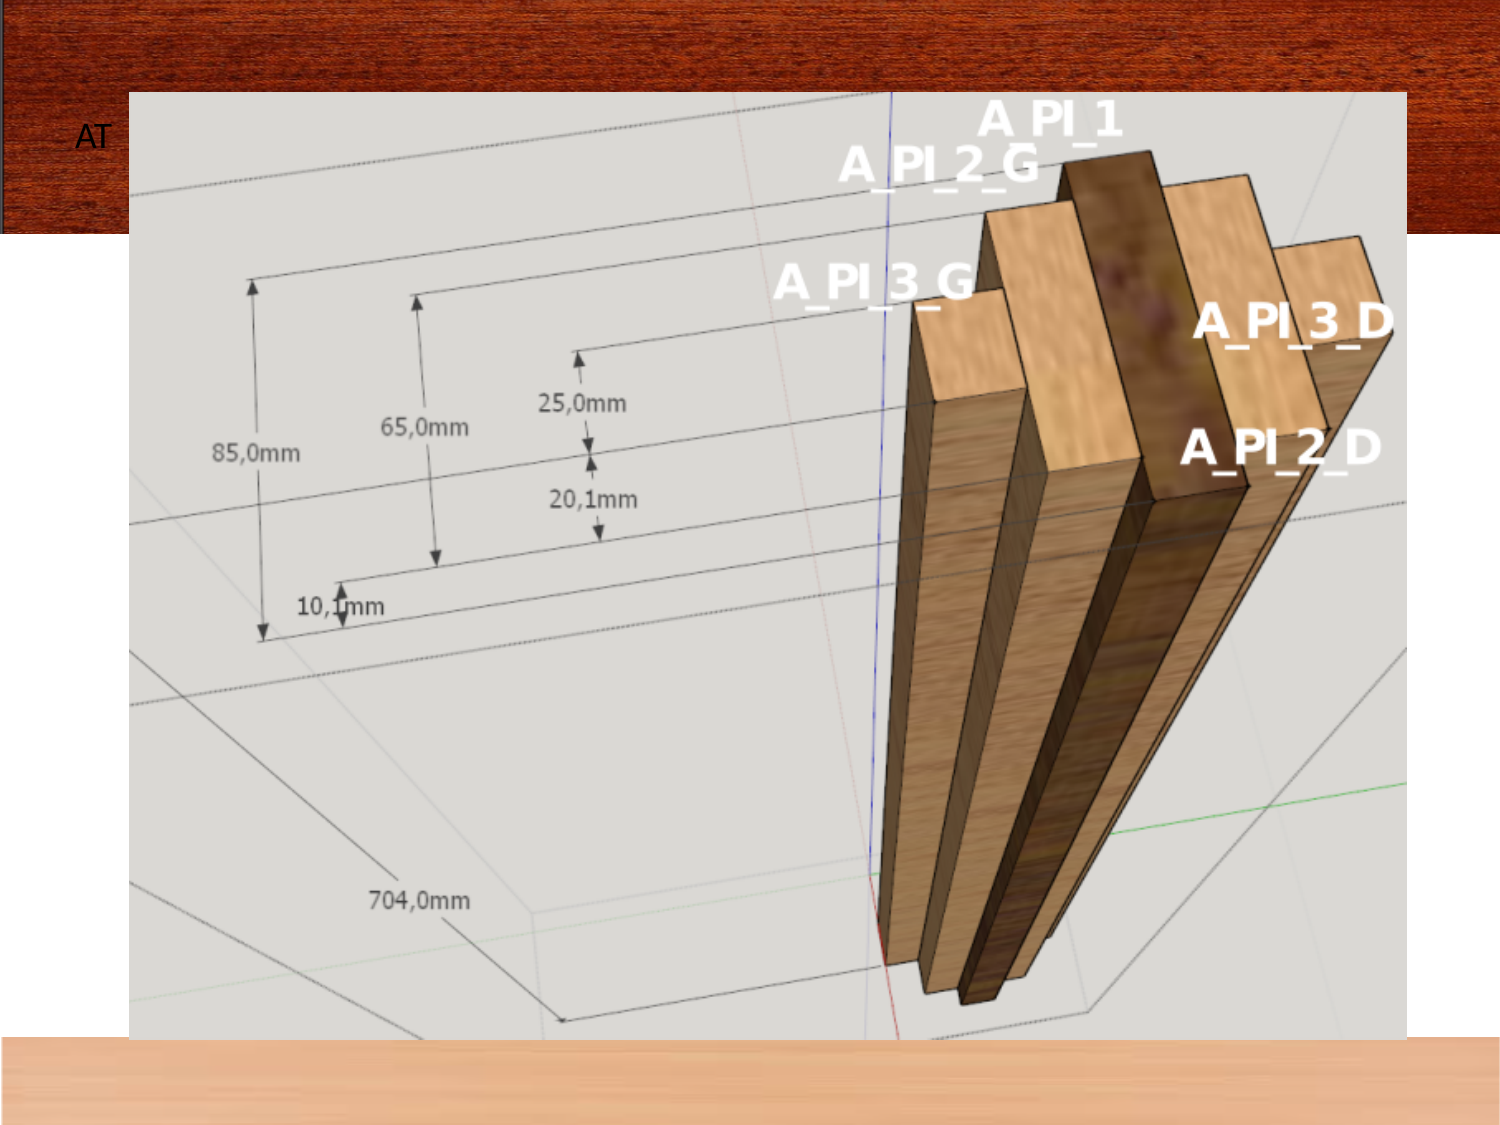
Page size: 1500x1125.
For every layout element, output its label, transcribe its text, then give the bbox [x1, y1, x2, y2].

title AT [75, 45, 1425, 233]
picture [0, 0, 1500, 1125]
